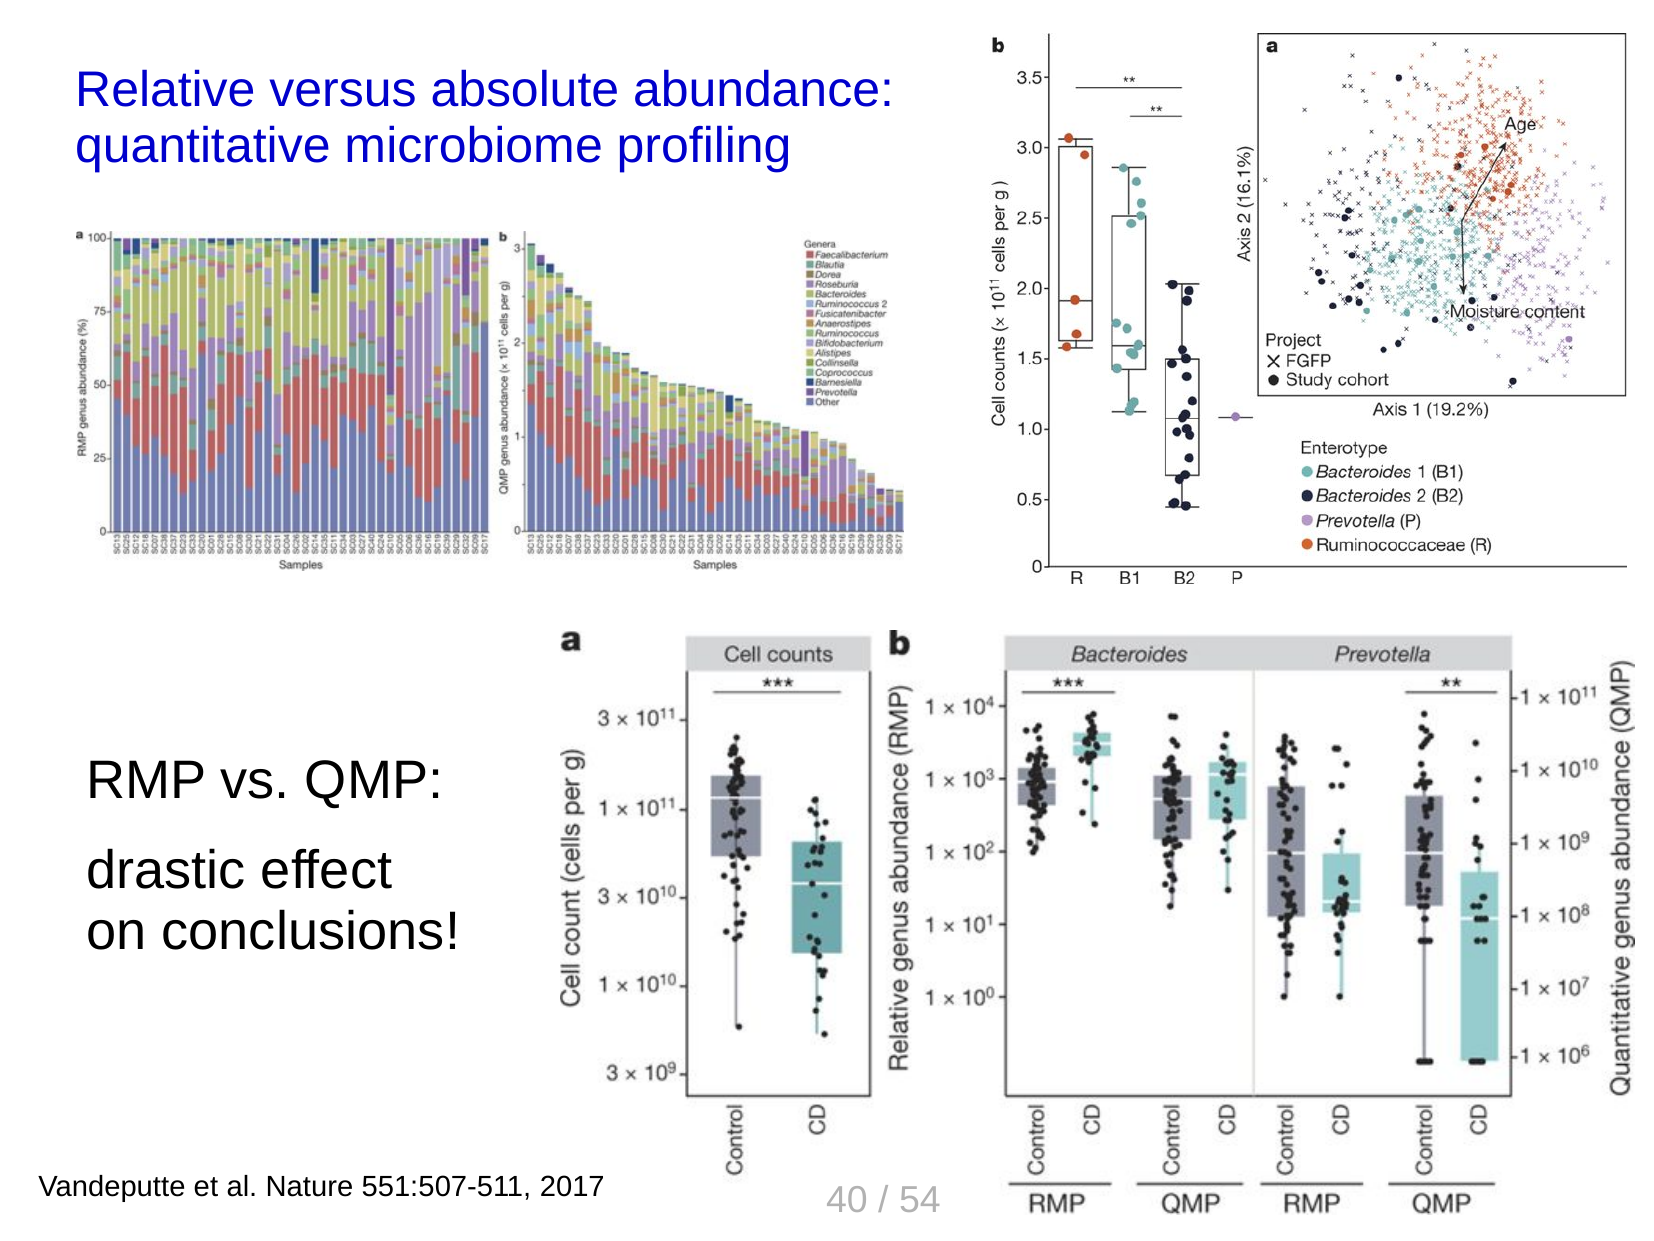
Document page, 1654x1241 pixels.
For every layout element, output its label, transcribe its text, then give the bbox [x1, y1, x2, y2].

picture [76, 231, 904, 571]
picture [989, 33, 1627, 584]
picture [560, 630, 1635, 1215]
text_box Vandeputte et al. Nature 551:507-511, 2017 [38, 1170, 798, 1218]
text_box RMP vs. QMP: drastic effect on conclusions! [15, 749, 465, 996]
text_box <number> / 54 [811, 1171, 1106, 1231]
title Relative versus absolute abundance: quantitative microbiome profiling [75, 55, 989, 178]
